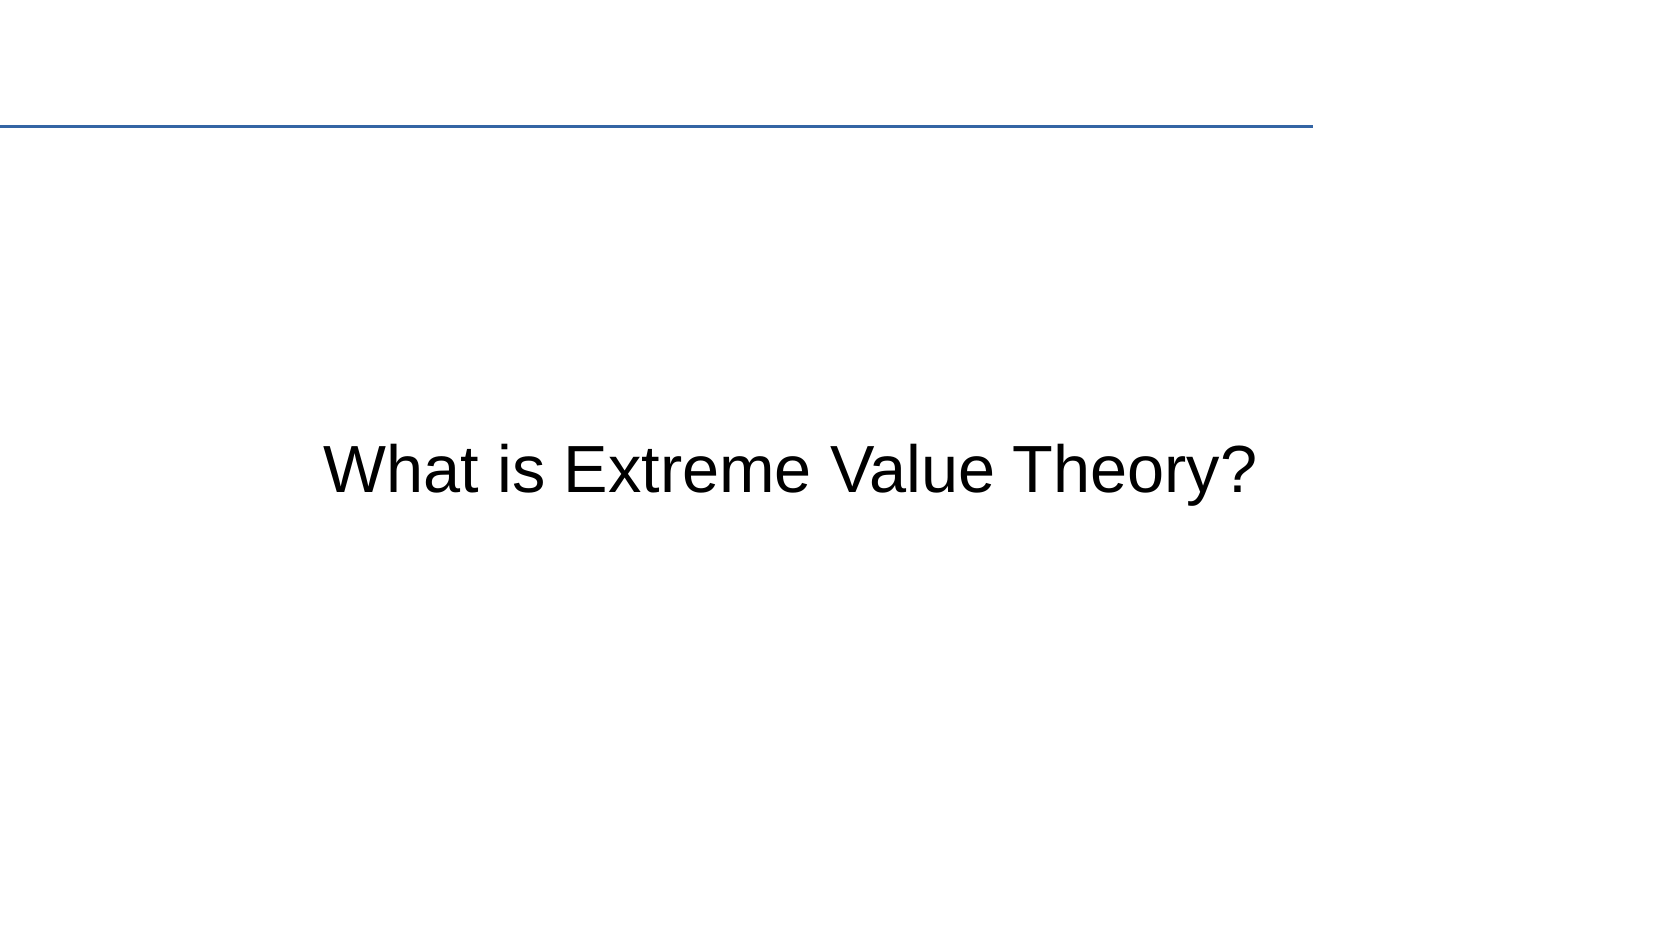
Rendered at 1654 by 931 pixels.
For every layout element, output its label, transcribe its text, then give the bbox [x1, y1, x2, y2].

title What is Extreme Value Theory? [323, 394, 1337, 544]
chart [787, 435, 907, 495]
